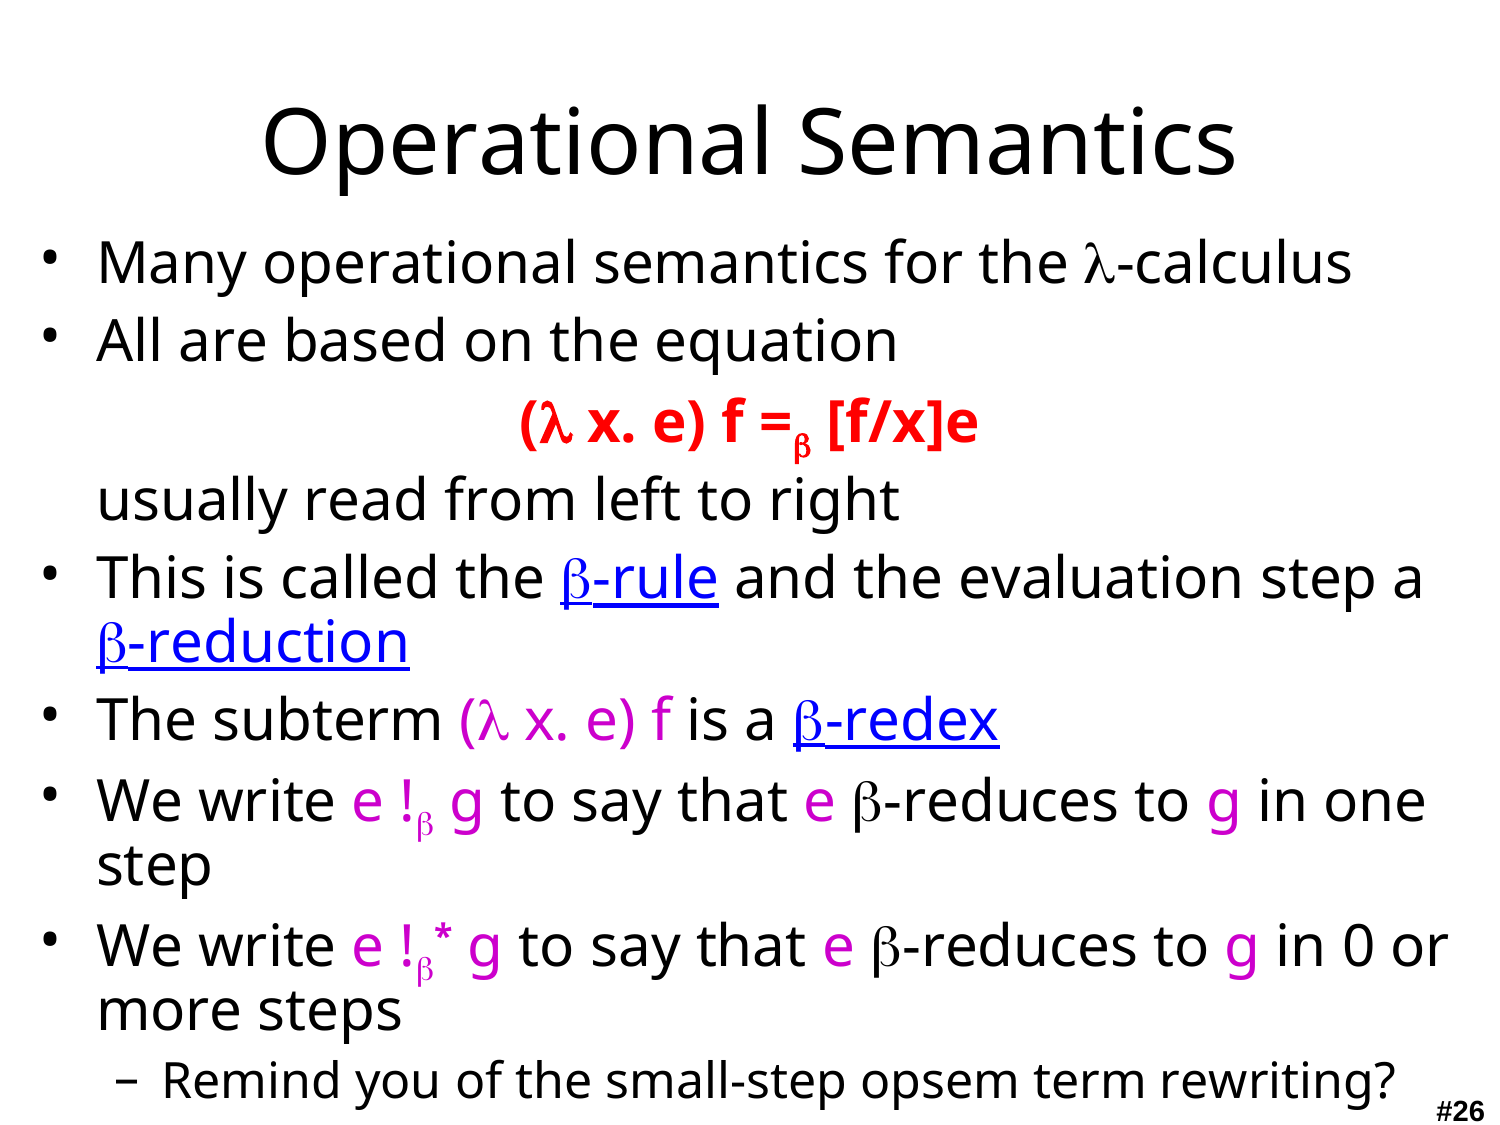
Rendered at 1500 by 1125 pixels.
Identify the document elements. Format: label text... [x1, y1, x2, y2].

title Operational Semantics [24, 45, 1476, 224]
list Many operational semantics for the -calculus All are based on the equation ( x. e) f = [f/x]e usually read from left to right This is called the -rule and the evaluation step a -reduction The subterm ( x. e) f is a -redex We write e ! g to say that e -reduces to g in one step We write e !* g to say that e -reduces to g in 0 or more steps Remind you of the small-step opsem term rewriting? [24, 224, 1476, 1063]
